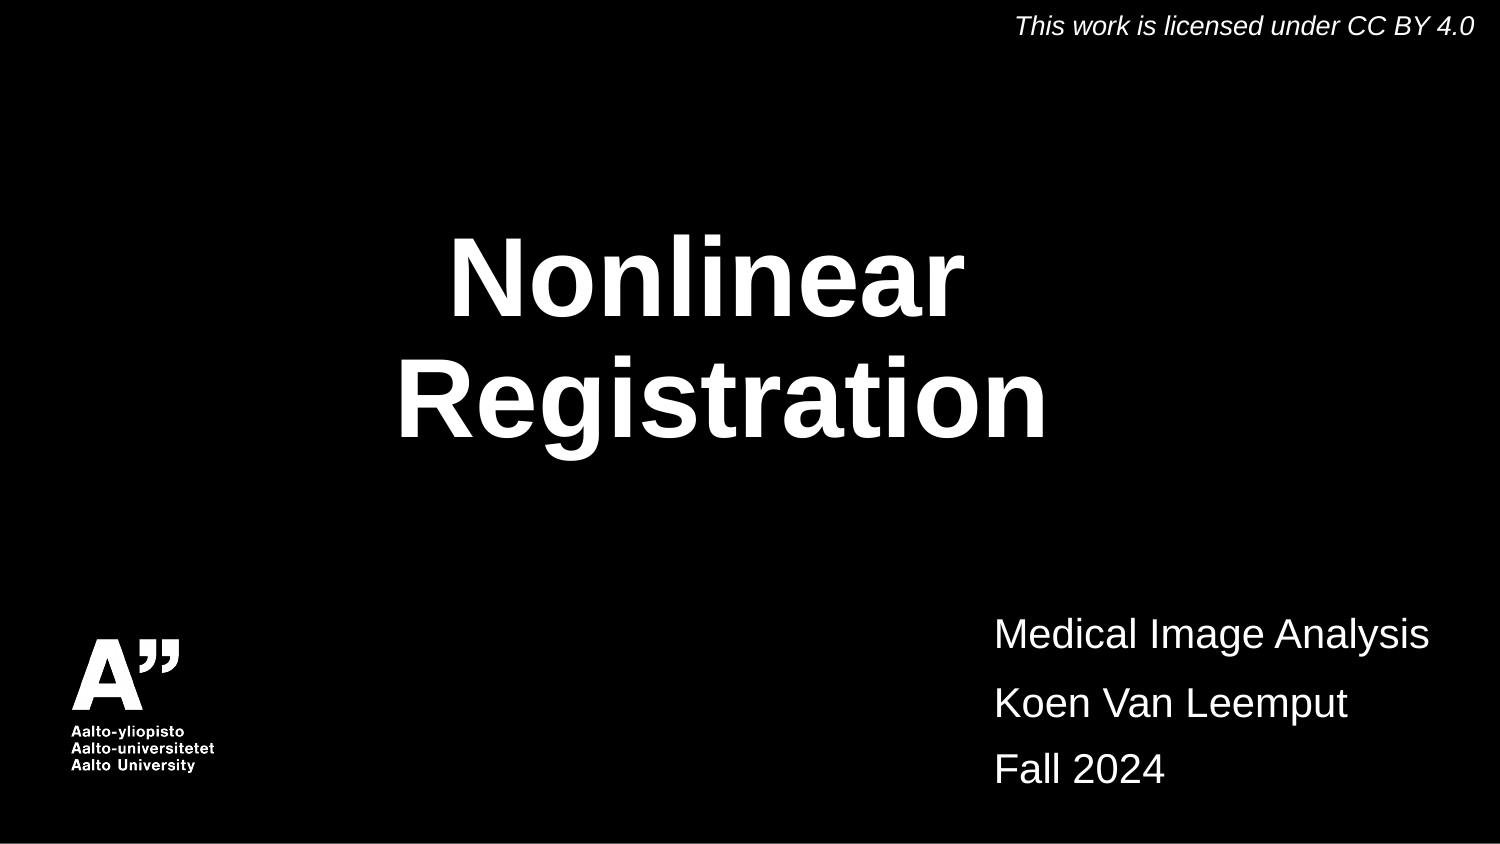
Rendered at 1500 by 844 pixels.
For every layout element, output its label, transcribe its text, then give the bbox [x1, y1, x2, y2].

list Medical Image Analysis [978, 604, 1469, 654]
list Fall 2024 [978, 739, 1383, 789]
list Nonlinear Registration [70, 360, 1375, 470]
picture [0, 568, 285, 844]
list This work is licensed under CC BY 4.0 [999, 0, 1500, 37]
list Koen Van Leemput [978, 673, 1443, 723]
